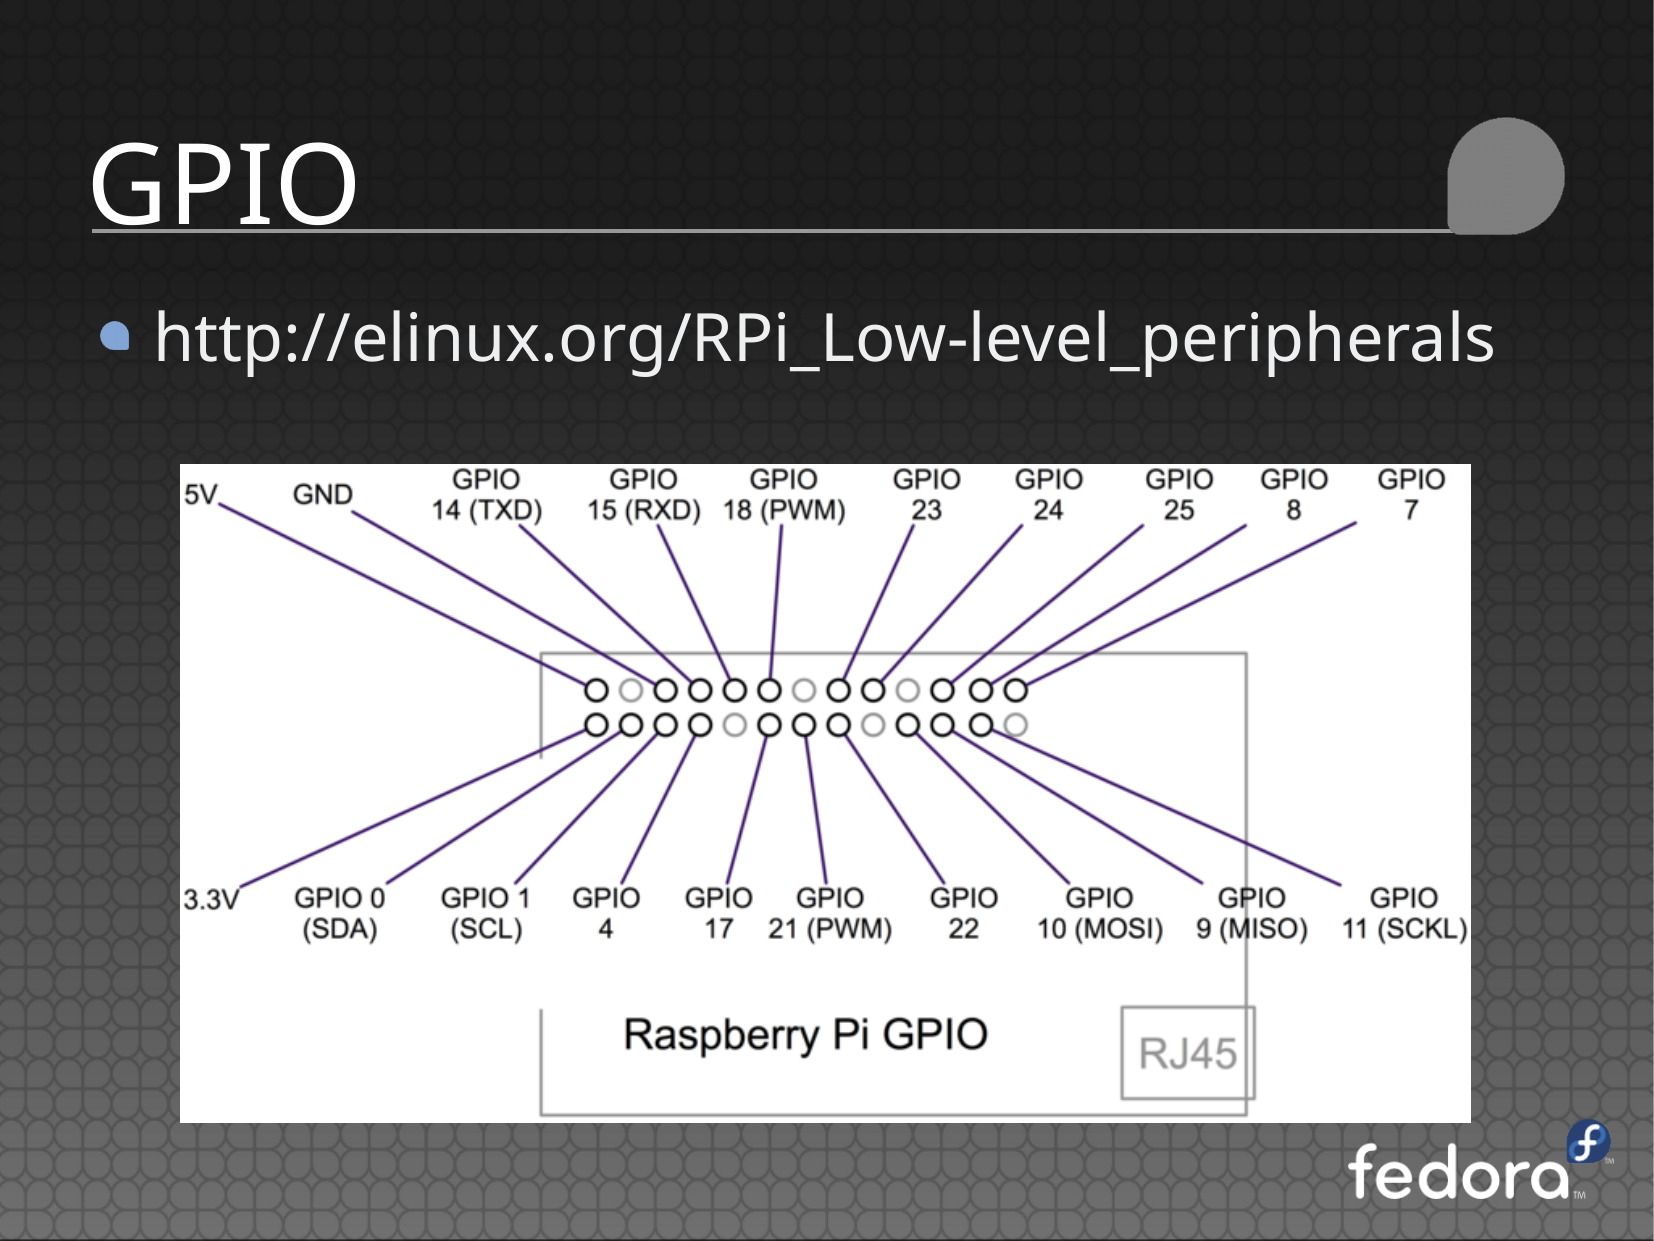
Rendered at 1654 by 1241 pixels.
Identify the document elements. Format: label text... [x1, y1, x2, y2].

list http://elinux.org/RPi_Low-level_peripherals [82, 290, 1571, 1010]
picture [0, 0, 1654, 1241]
title GPIO [86, 112, 1576, 249]
